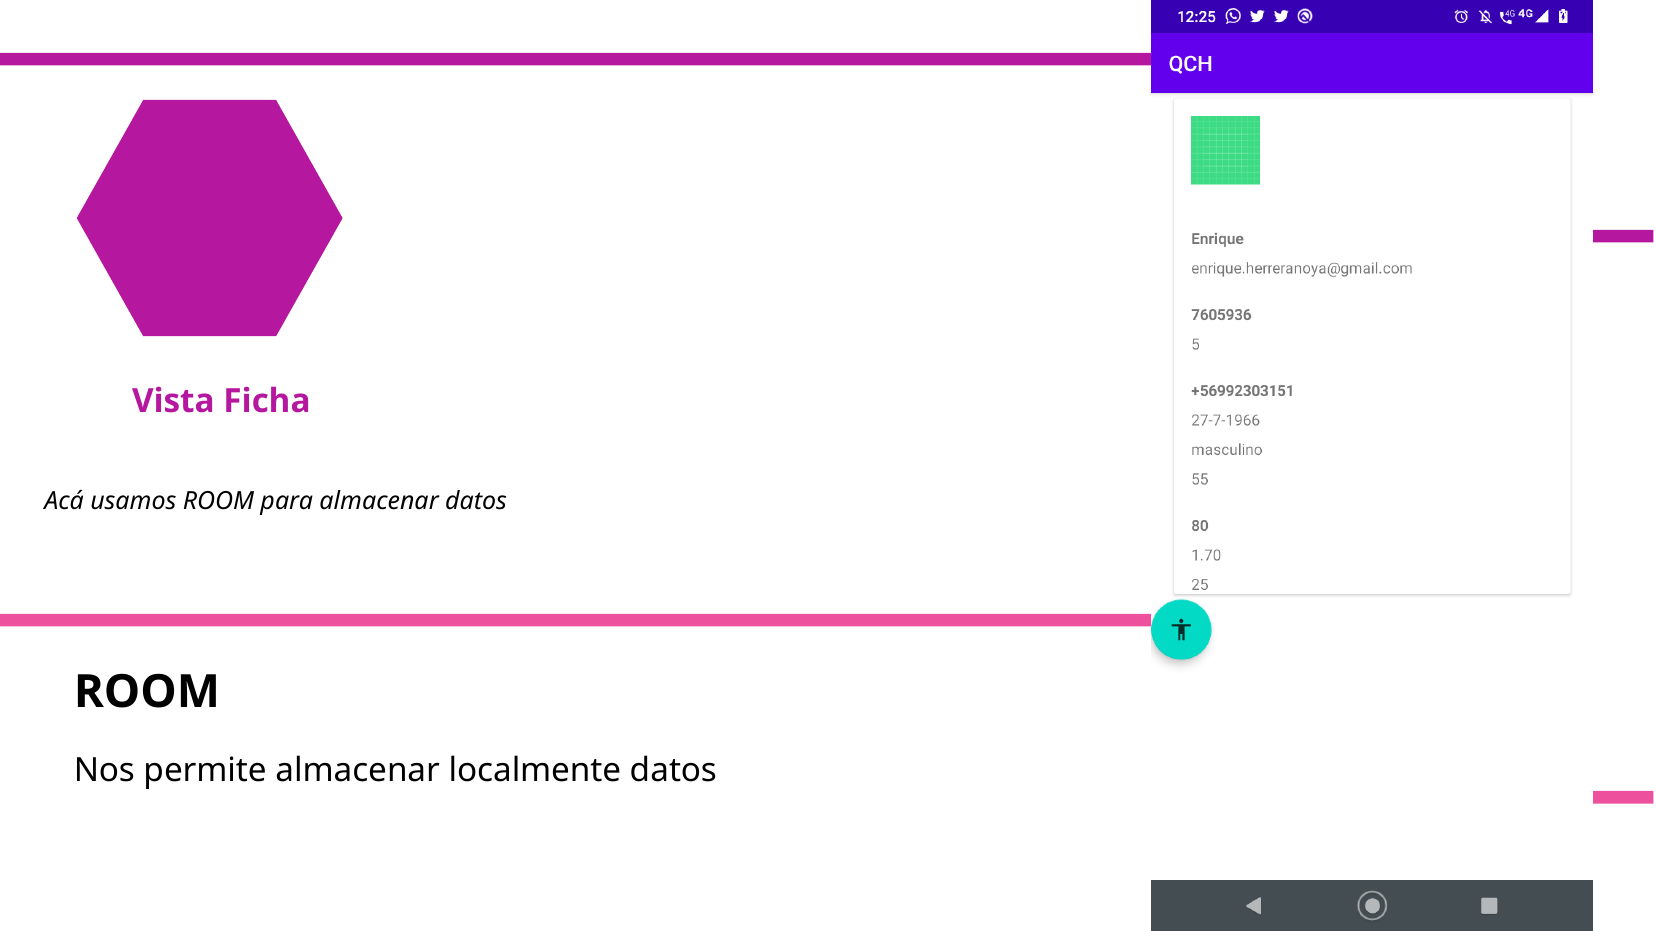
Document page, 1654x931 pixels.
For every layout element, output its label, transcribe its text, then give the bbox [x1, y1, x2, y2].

text_box [1593, 790, 1654, 804]
text_box [76, 99, 343, 337]
text_box Acá usamos ROOM para almacenar datos [29, 472, 591, 523]
text_box Nos permite almacenar localmente datos [59, 732, 1123, 880]
text_box ROOM [59, 642, 502, 721]
text_box [1593, 229, 1654, 243]
picture [1151, 0, 1593, 931]
text_box Vista Ficha [88, 366, 355, 443]
text_box [0, 52, 1151, 66]
text_box [0, 613, 1151, 627]
